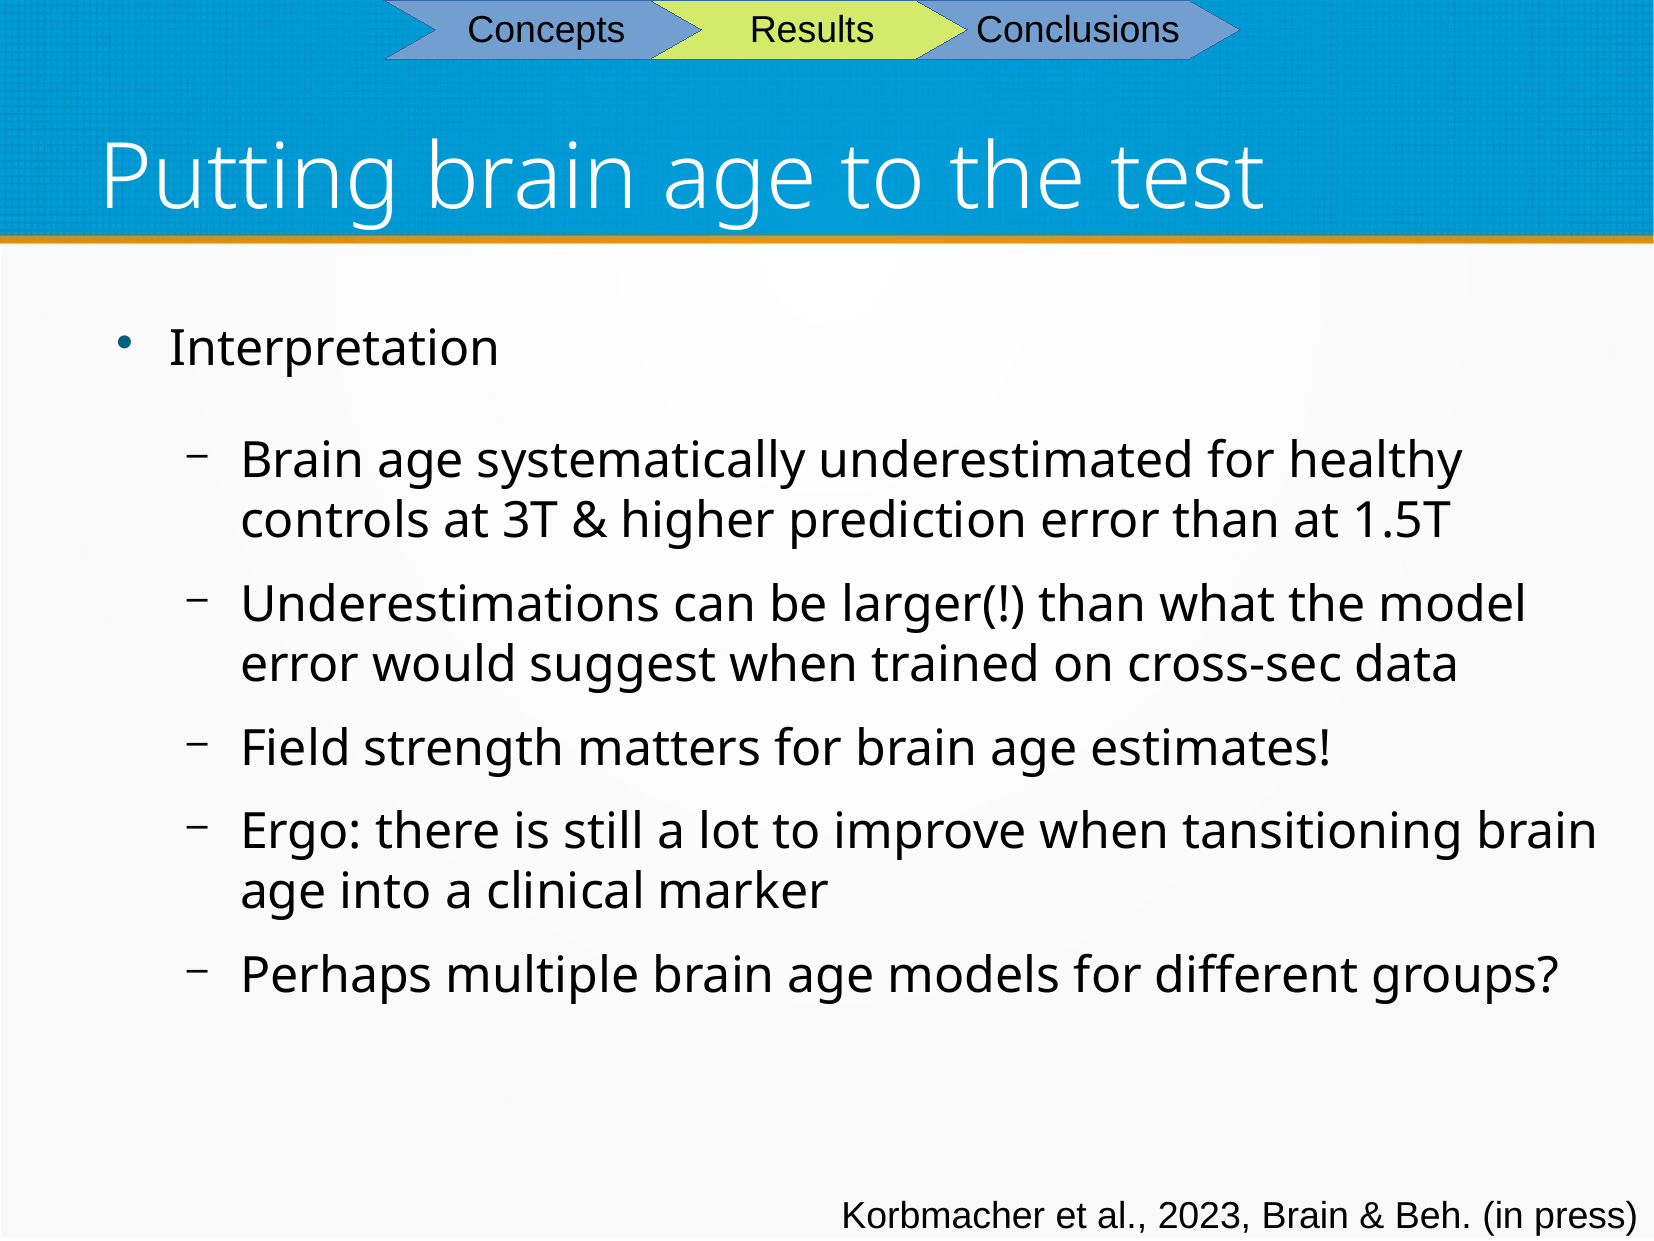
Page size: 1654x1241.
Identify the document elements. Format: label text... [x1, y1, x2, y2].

picture [0, 233, 1654, 1241]
text_box Conclusions [915, 0, 1241, 60]
text_box Korbmacher et al., 2023, Brain & Beh. (in press) [826, 1183, 1654, 1240]
title Putting brain age to the test [98, 19, 1654, 227]
list Interpretation Brain age systematically underestimated for healthy controls at 3T & higher prediction error than at 1.5T Underestimations can be larger(!) than what the model error would suggest when trained on cross-sec data Field strength matters for brain age estimates! Ergo: there is still a lot to improve when tansitioning brain age into a clinical marker Perhaps multiple brain age models for different groups? [98, 315, 1654, 1182]
text_box Concepts [383, 0, 700, 60]
text_box Results [649, 0, 966, 60]
